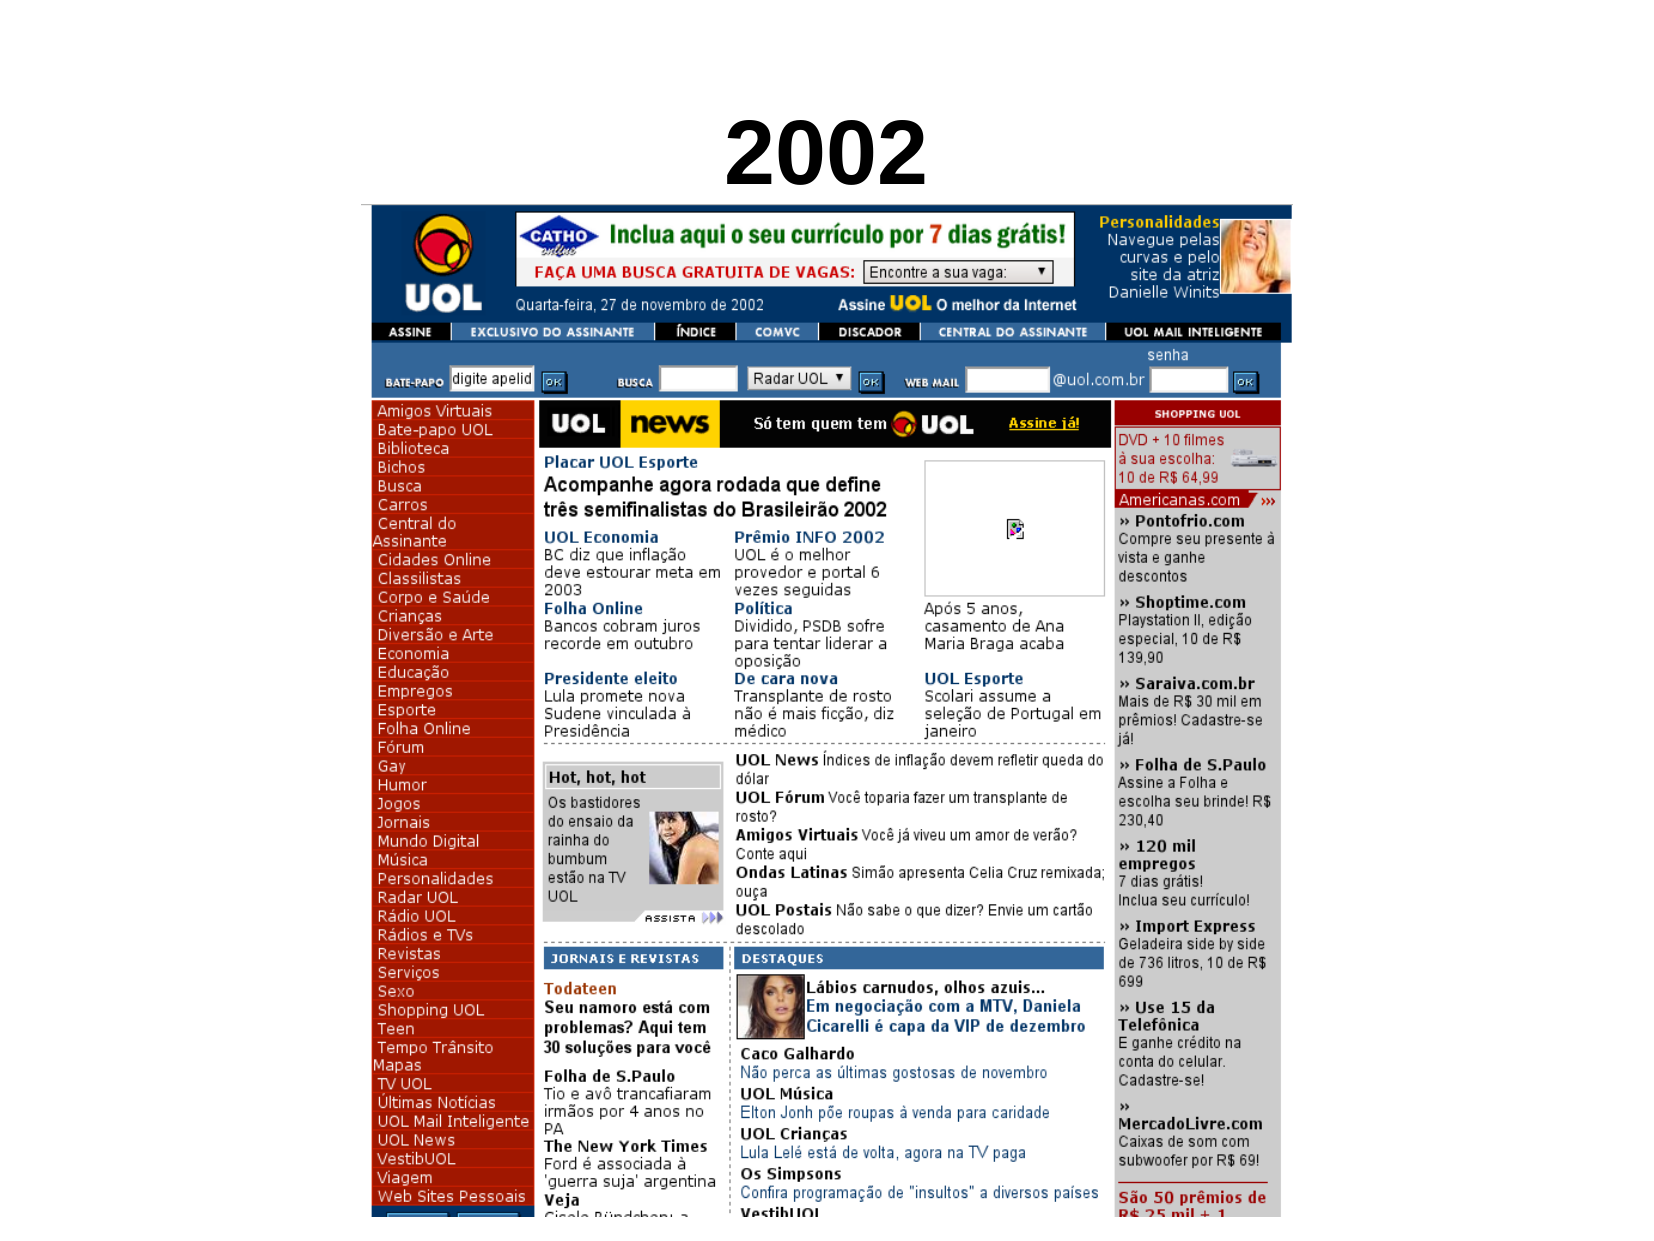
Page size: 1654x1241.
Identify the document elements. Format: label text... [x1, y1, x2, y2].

title 2002 [82, 49, 1571, 257]
picture [361, 204, 1293, 1217]
